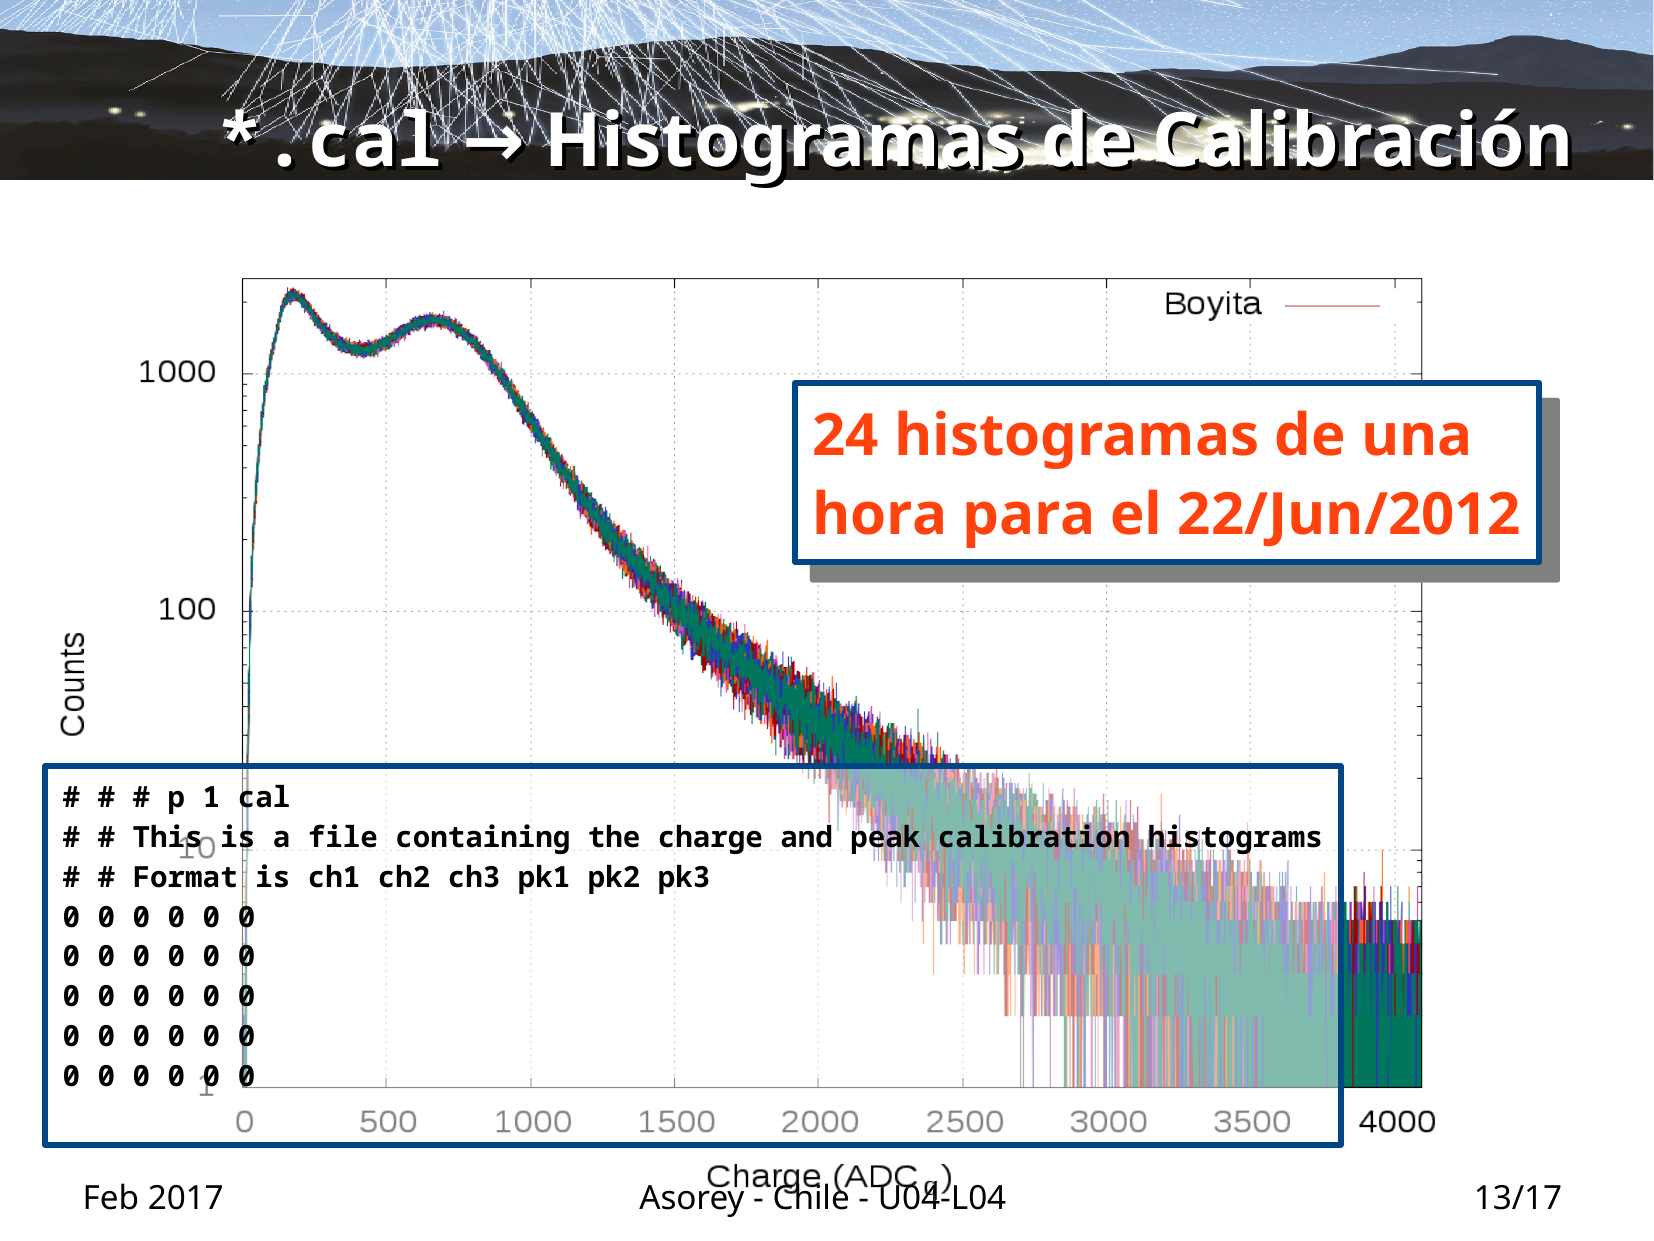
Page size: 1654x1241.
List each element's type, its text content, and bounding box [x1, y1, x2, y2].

text_box # # # p 1 cal # # This is a file containing the charge and peak calibration histograms # # Format is ch1 ch2 ch3 pk1 pk2 pk3 0 0 0 0 0 0 0 0 0 0 0 0 0 0 0 0 0 0 0 0 0 0 0 0 0 0 0 0 0 0 [45, 766, 1341, 1051]
picture [0, 0, 1654, 180]
picture [45, 239, 1486, 1241]
text_box 24 histogramas de una hora para el 22/Jun/2012 [795, 382, 1514, 544]
title *.cal → Histogramas de Calibración [86, 32, 1576, 242]
